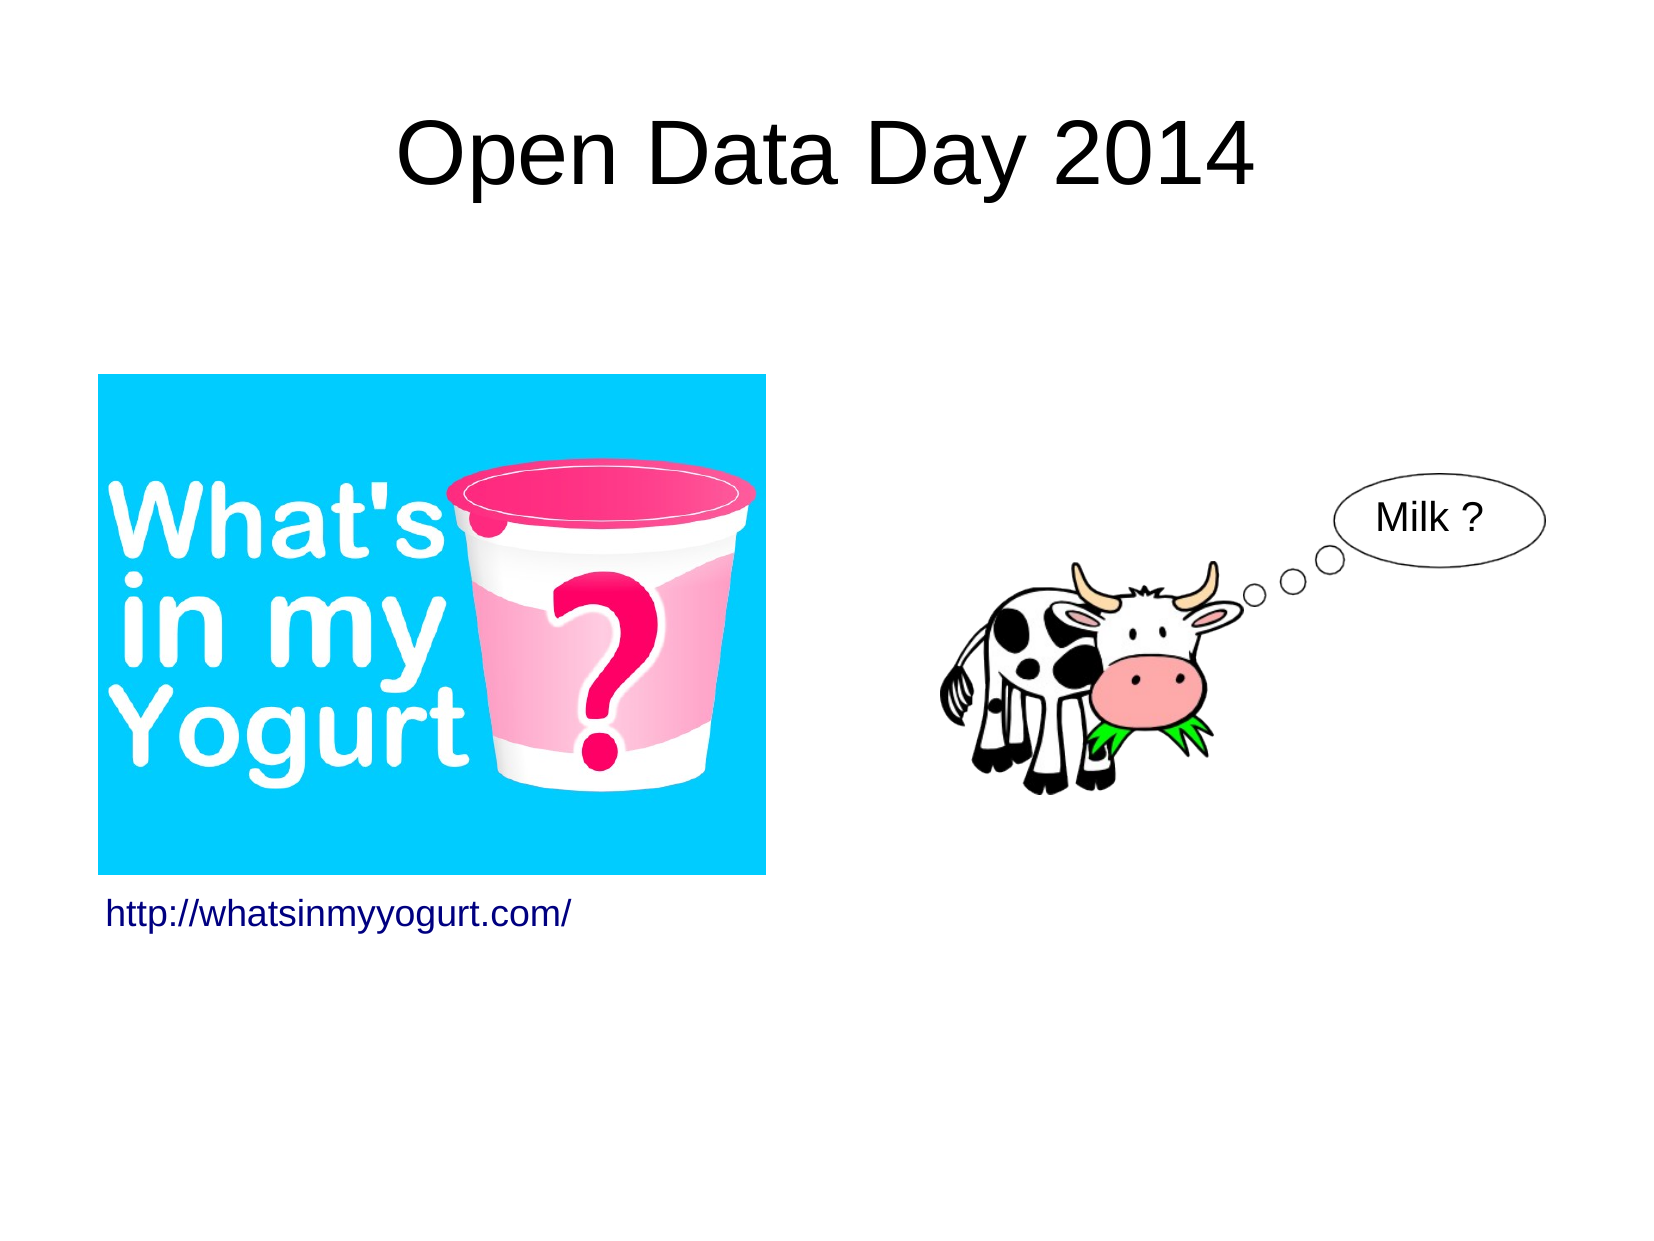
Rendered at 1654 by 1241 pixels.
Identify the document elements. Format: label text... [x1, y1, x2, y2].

picture [396, 502, 445, 559]
picture [371, 482, 387, 509]
picture [211, 481, 262, 559]
picture [386, 706, 427, 767]
picture [125, 572, 142, 589]
picture [430, 686, 469, 767]
picture [159, 597, 222, 667]
picture [380, 597, 446, 693]
title Open Data Day 2014 [82, 49, 1571, 257]
picture [109, 684, 173, 768]
text_box http://whatsinmyyogurt.com/ [90, 885, 588, 1037]
picture [318, 707, 372, 767]
picture [271, 595, 371, 667]
text_box Milk ? [1360, 486, 1546, 549]
picture [331, 482, 369, 559]
picture [179, 707, 239, 767]
picture [446, 457, 756, 792]
picture [940, 473, 1546, 796]
picture [246, 707, 307, 788]
picture [272, 502, 325, 559]
picture [125, 594, 143, 667]
picture [109, 481, 204, 559]
